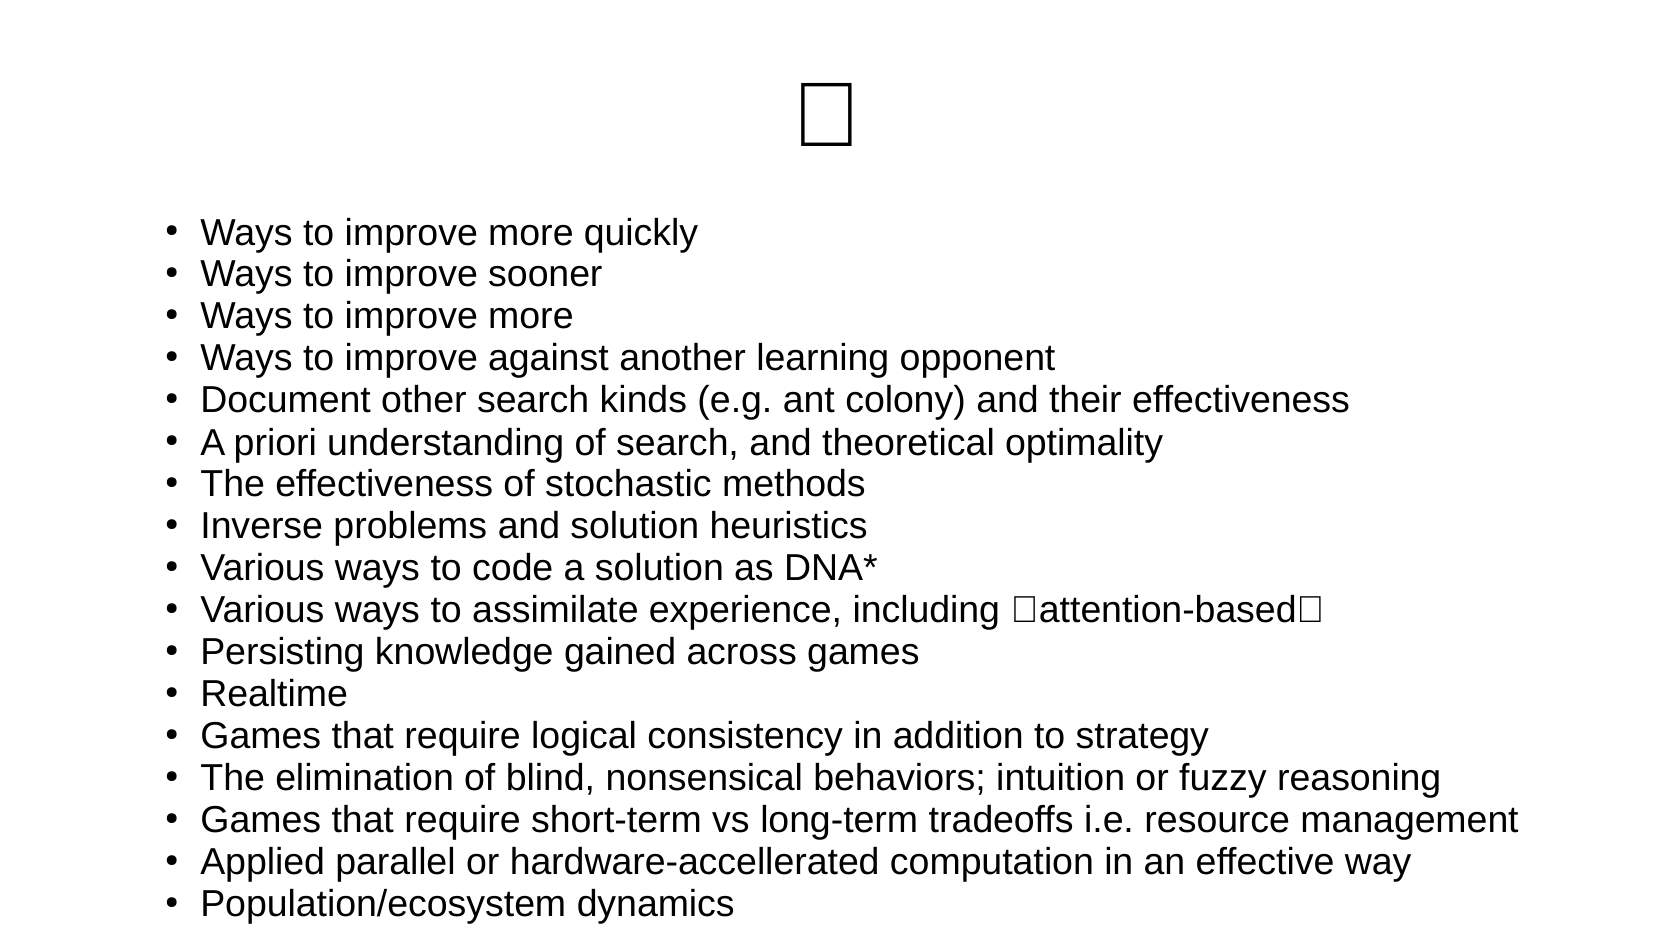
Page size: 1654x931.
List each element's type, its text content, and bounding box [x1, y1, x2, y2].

title 🚀 [82, 37, 1571, 193]
text_box Ways to improve more quickly Ways to improve sooner Ways to improve more Ways to improve against another learning opponent Document other search kinds (e.g. ant colony) and their effectiveness A priori understanding of search, and theoretical optimality The effectiveness of stochastic methods Inverse problems and solution heuristics Various ways to code a solution as DNA* Various ways to assimilate experience, including 🔥attention-based🔥 Persisting knowledge gained across games Realtime Games that require logical consistency in addition to strategy The elimination of blind, nonsensical behaviors; intuition or fuzzy reasoning Games that require short-term vs long-term tradeoffs i.e. resource management Applied parallel or hardware-accellerated computation in an effective way Population/ecosystem dynamics [150, 203, 1535, 931]
